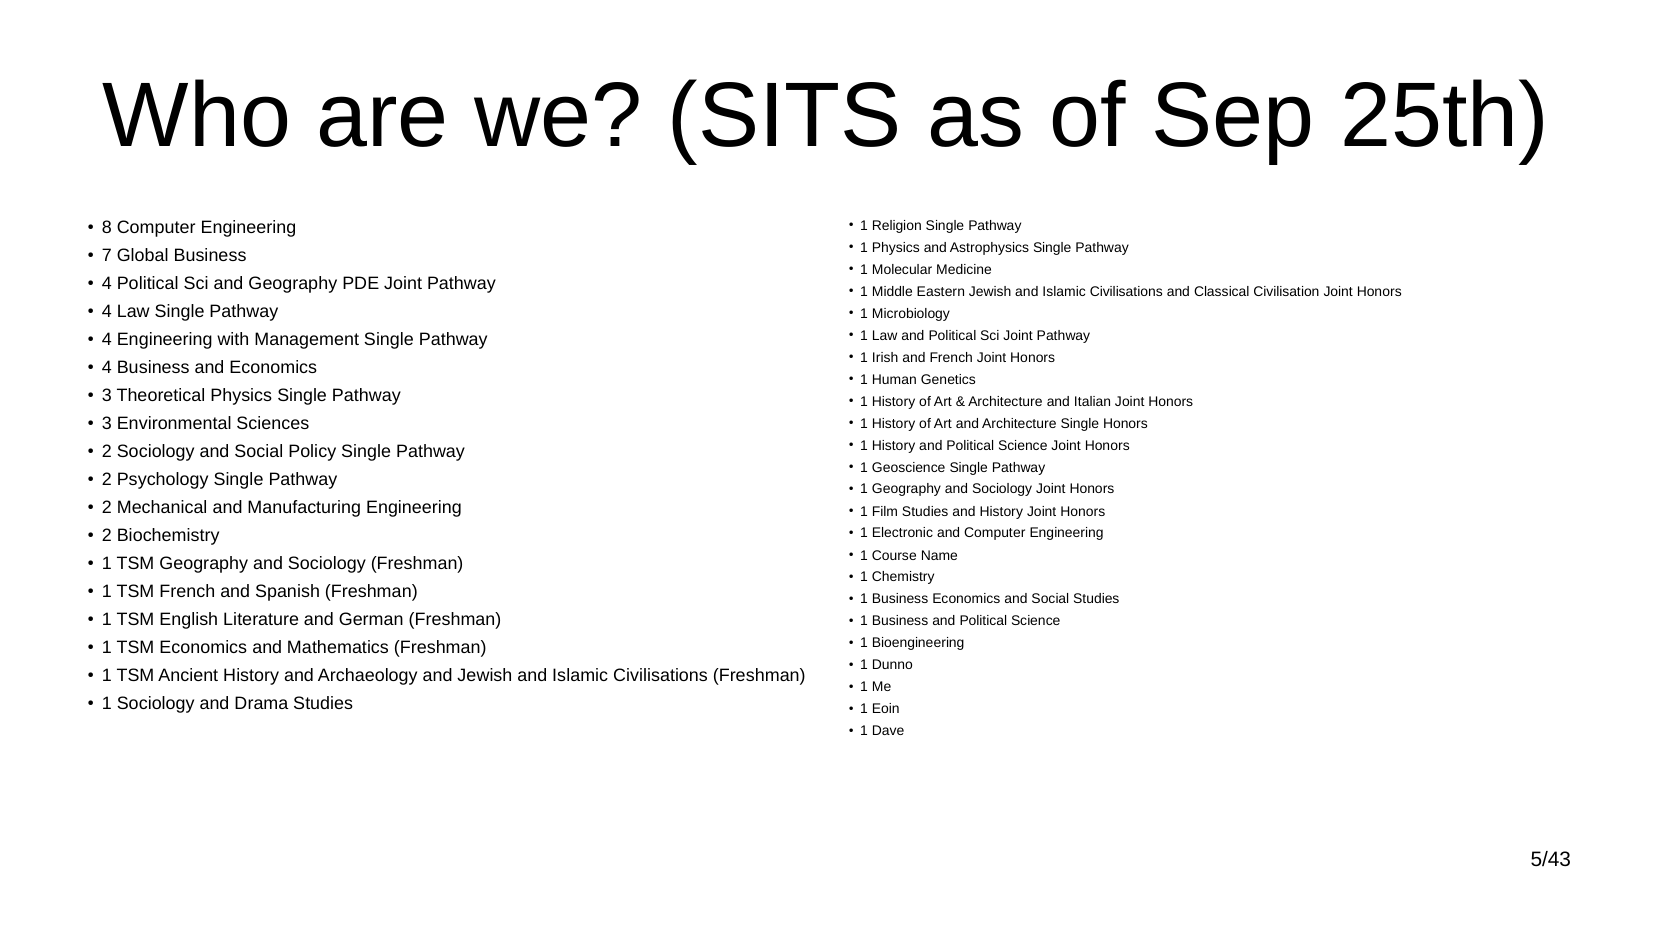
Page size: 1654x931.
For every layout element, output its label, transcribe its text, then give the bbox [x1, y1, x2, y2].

list 8 Computer Engineering 7 Global Business 4 Political Sci and Geography PDE Joint Pathway 4 Law Single Pathway 4 Engineering with Management Single Pathway 4 Business and Economics 3 Theoretical Physics Single Pathway 3 Environmental Sciences 2 Sociology and Social Policy Single Pathway 2 Psychology Single Pathway 2 Mechanical and Manufacturing Engineering 2 Biochemistry 1 TSM Geography and Sociology (Freshman) 1 TSM French and Spanish (Freshman) 1 TSM English Literature and German (Freshman) 1 TSM Economics and Mathematics (Freshman) 1 TSM Ancient History and Archaeology and Jewish and Islamic Civilisations (Freshman) 1 Sociology and Drama Studies [82, 217, 809, 758]
list 1 Religion Single Pathway 1 Physics and Astrophysics Single Pathway 1 Molecular Medicine 1 Middle Eastern Jewish and Islamic Civilisations and Classical Civilisation Joint Honors 1 Microbiology 1 Law and Political Sci Joint Pathway 1 Irish and French Joint Honors 1 Human Genetics 1 History of Art & Architecture and Italian Joint Honors 1 History of Art and Architecture Single Honors 1 History and Political Science Joint Honors 1 Geoscience Single Pathway 1 Geography and Sociology Joint Honors 1 Film Studies and History Joint Honors 1 Electronic and Computer Engineering 1 Course Name 1 Chemistry 1 Business Economics and Social Studies 1 Business and Political Science 1 Bioengineering 1 Dunno 1 Me 1 Eoin 1 Dave [845, 217, 1572, 758]
title Who are we? (SITS as of Sep 25th) [82, 37, 1571, 193]
